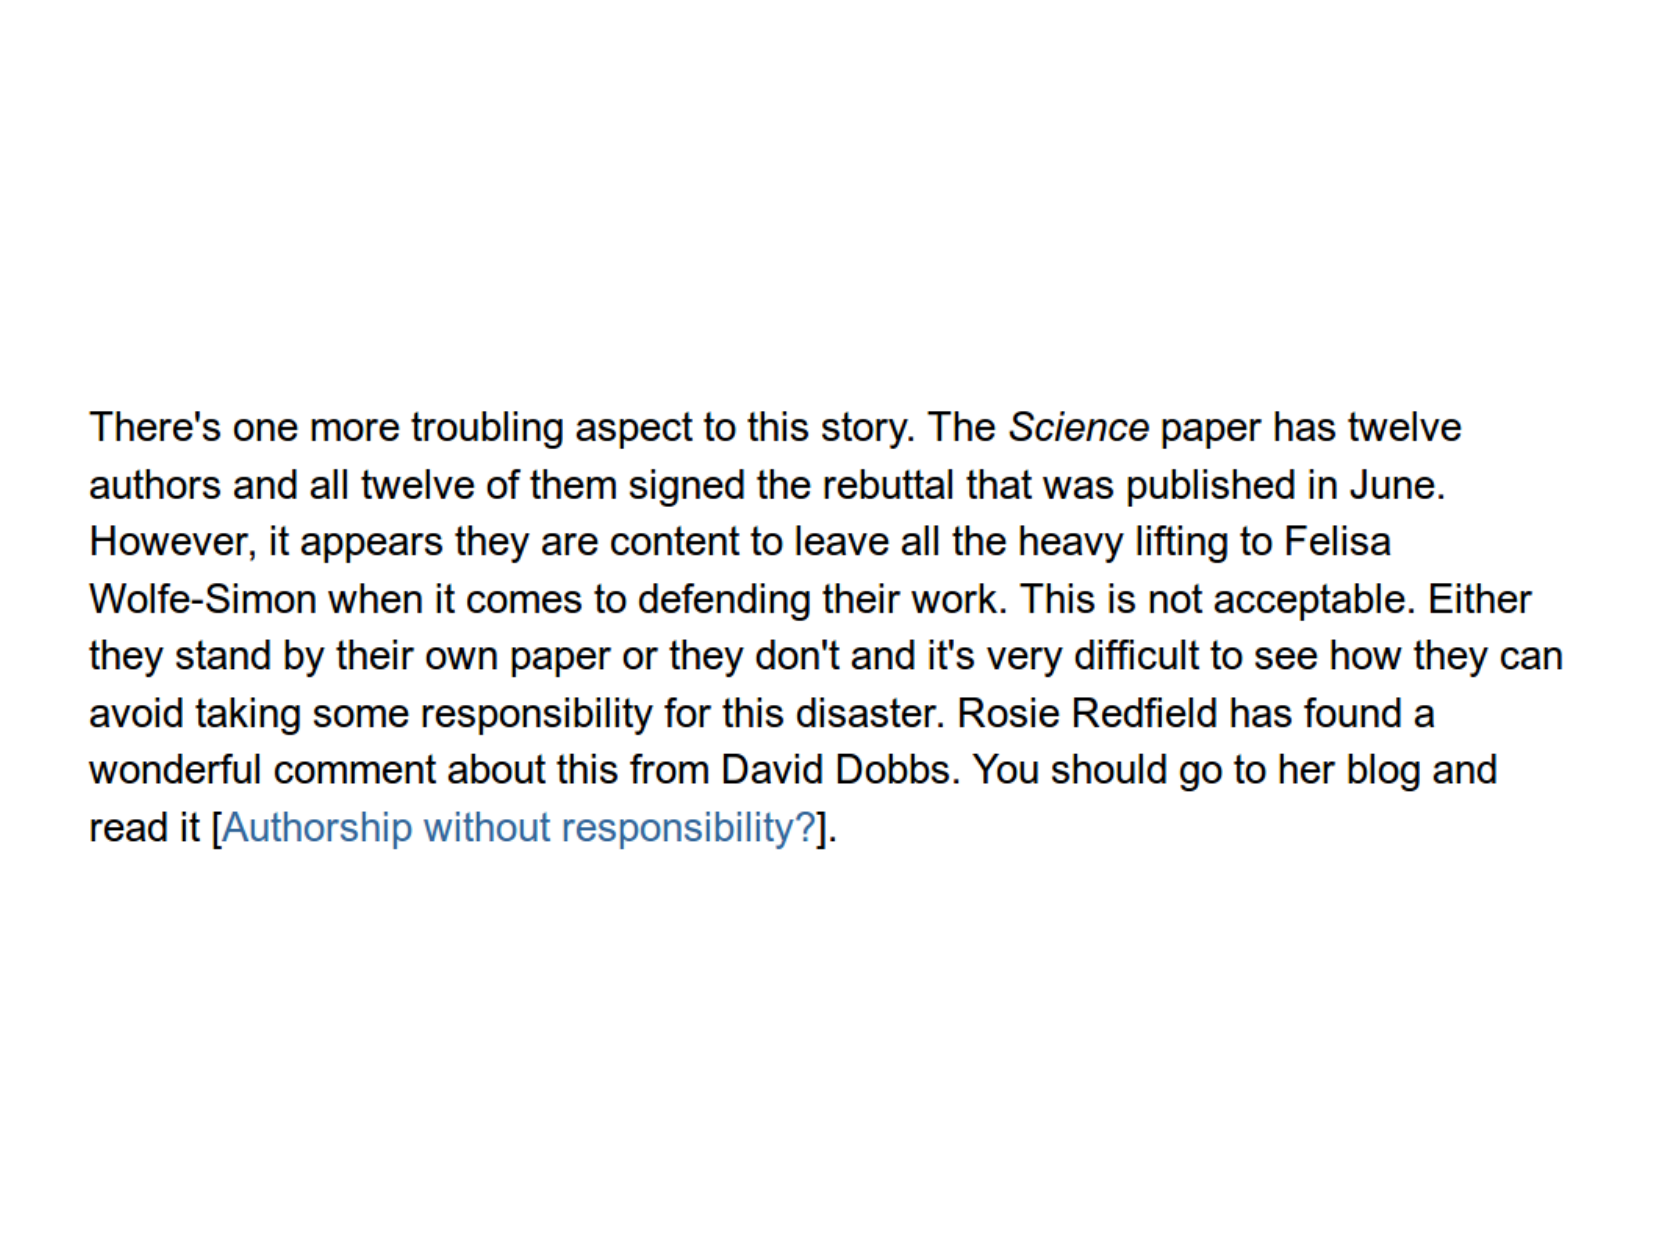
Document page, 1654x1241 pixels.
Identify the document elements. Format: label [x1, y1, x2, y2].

picture [61, 374, 1603, 876]
